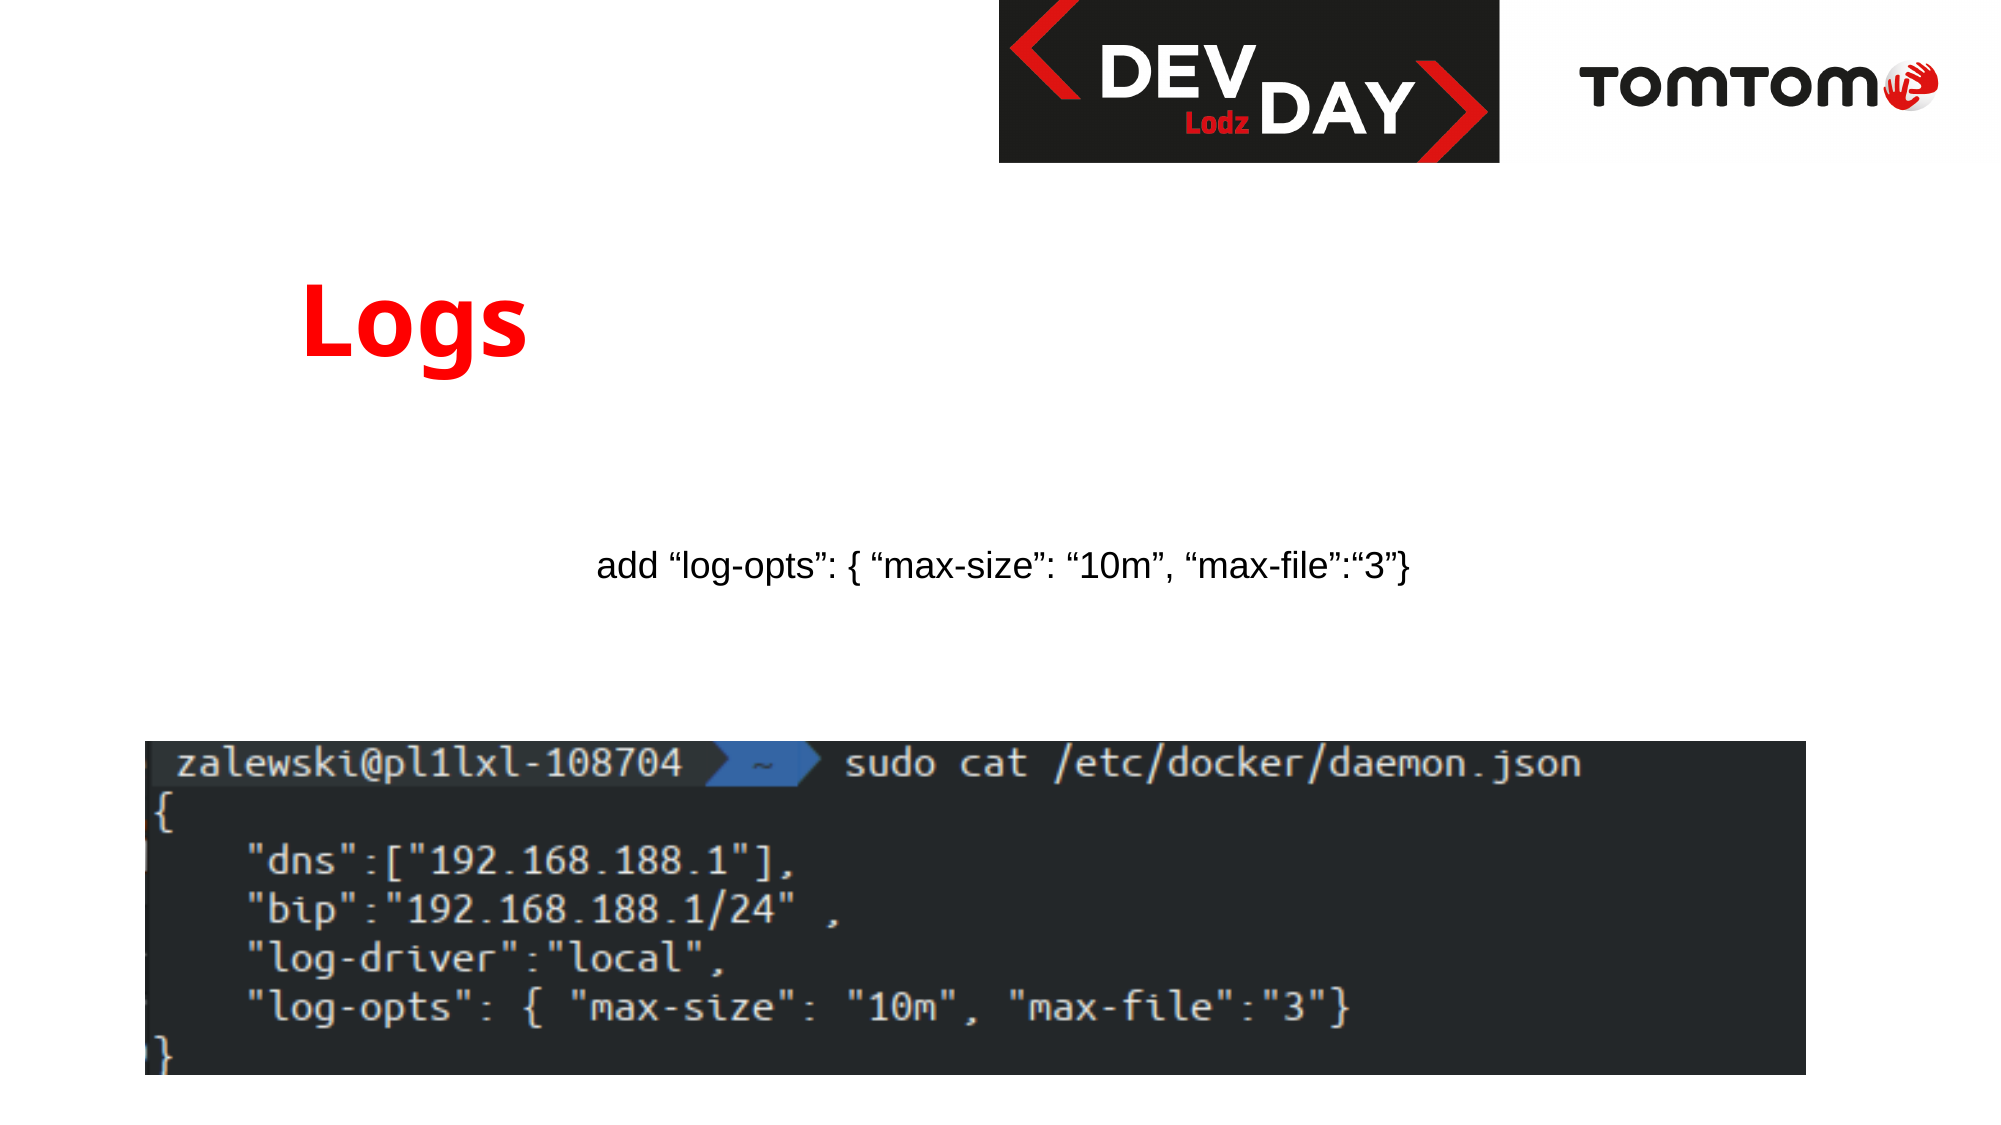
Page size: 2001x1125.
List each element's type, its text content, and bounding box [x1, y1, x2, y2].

text_box add “log-opts”: { “max-size”: “10m”, “max-file”:“3”} [581, 536, 1426, 594]
text_box Logs [283, 249, 1717, 385]
picture [999, 0, 2000, 164]
picture [145, 741, 1806, 1075]
